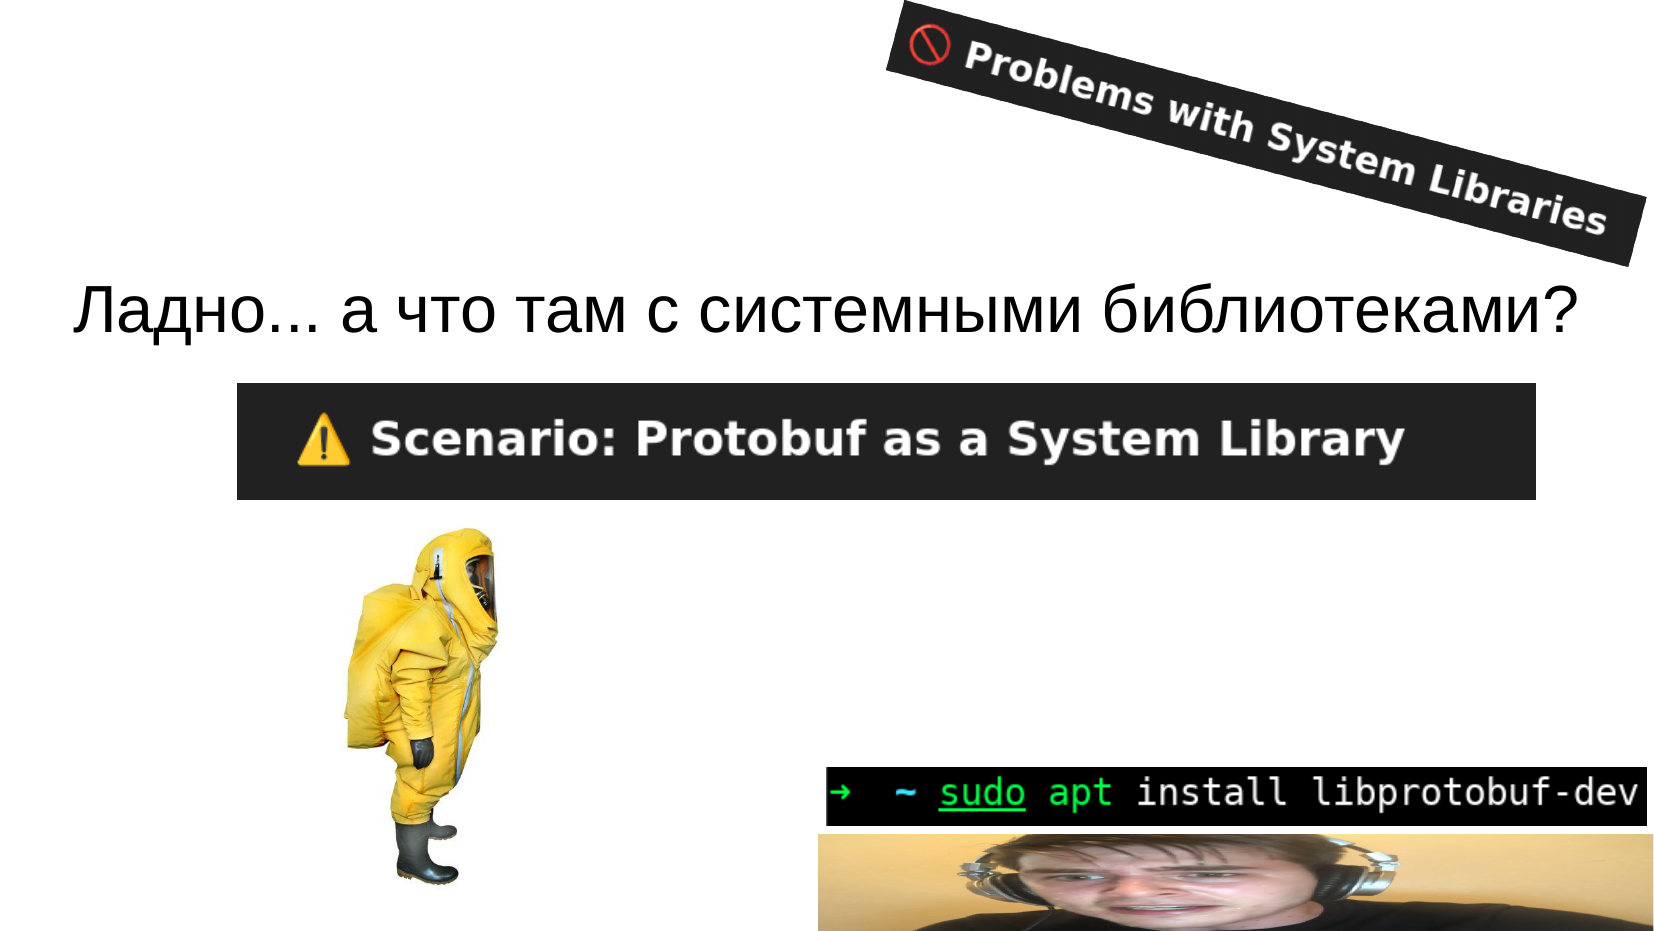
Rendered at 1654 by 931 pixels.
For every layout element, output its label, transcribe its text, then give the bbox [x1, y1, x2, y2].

picture [237, 383, 1536, 500]
picture [826, 767, 1647, 826]
picture [818, 834, 1654, 931]
picture [885, 0, 1647, 267]
picture [118, 507, 768, 907]
title Ладно... а что там с системными библиотеками? [59, 235, 1595, 384]
